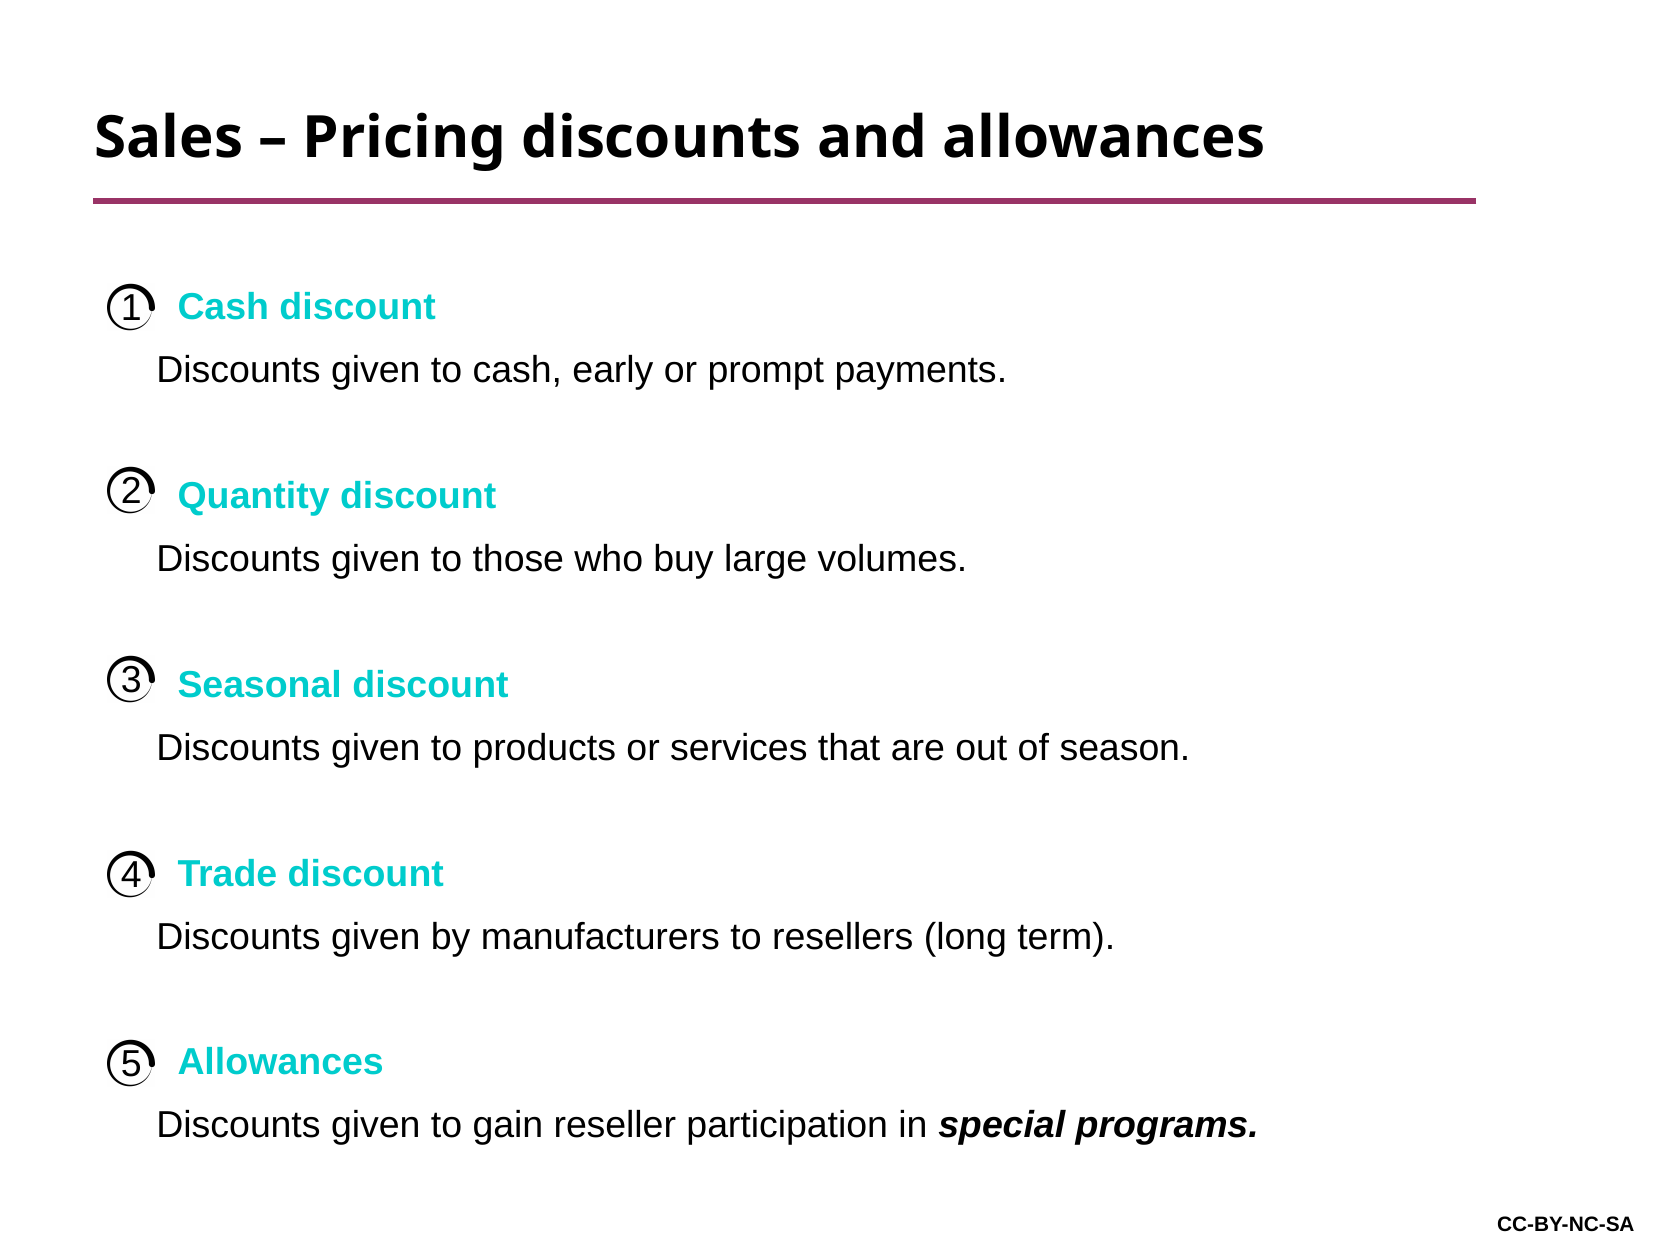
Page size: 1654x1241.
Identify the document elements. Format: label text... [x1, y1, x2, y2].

picture [107, 1039, 155, 1087]
title Sales – Pricing discounts and allowances [94, 31, 1571, 239]
text_box Cash discount Discounts given to cash, early or prompt payments. Quantity discount Discounts given to those who buy large volumes. Seasonal discount Discounts given to products or services that are out of season. Trade discount Discounts given by manufacturers to resellers (long term). Allowances Discounts given to gain reseller participation in special programs. [106, 239, 1430, 1217]
picture [107, 283, 155, 331]
text_box CC-BY-NC-SA [1482, 1204, 1654, 1241]
picture [107, 850, 155, 898]
picture [107, 655, 155, 703]
picture [107, 466, 155, 514]
